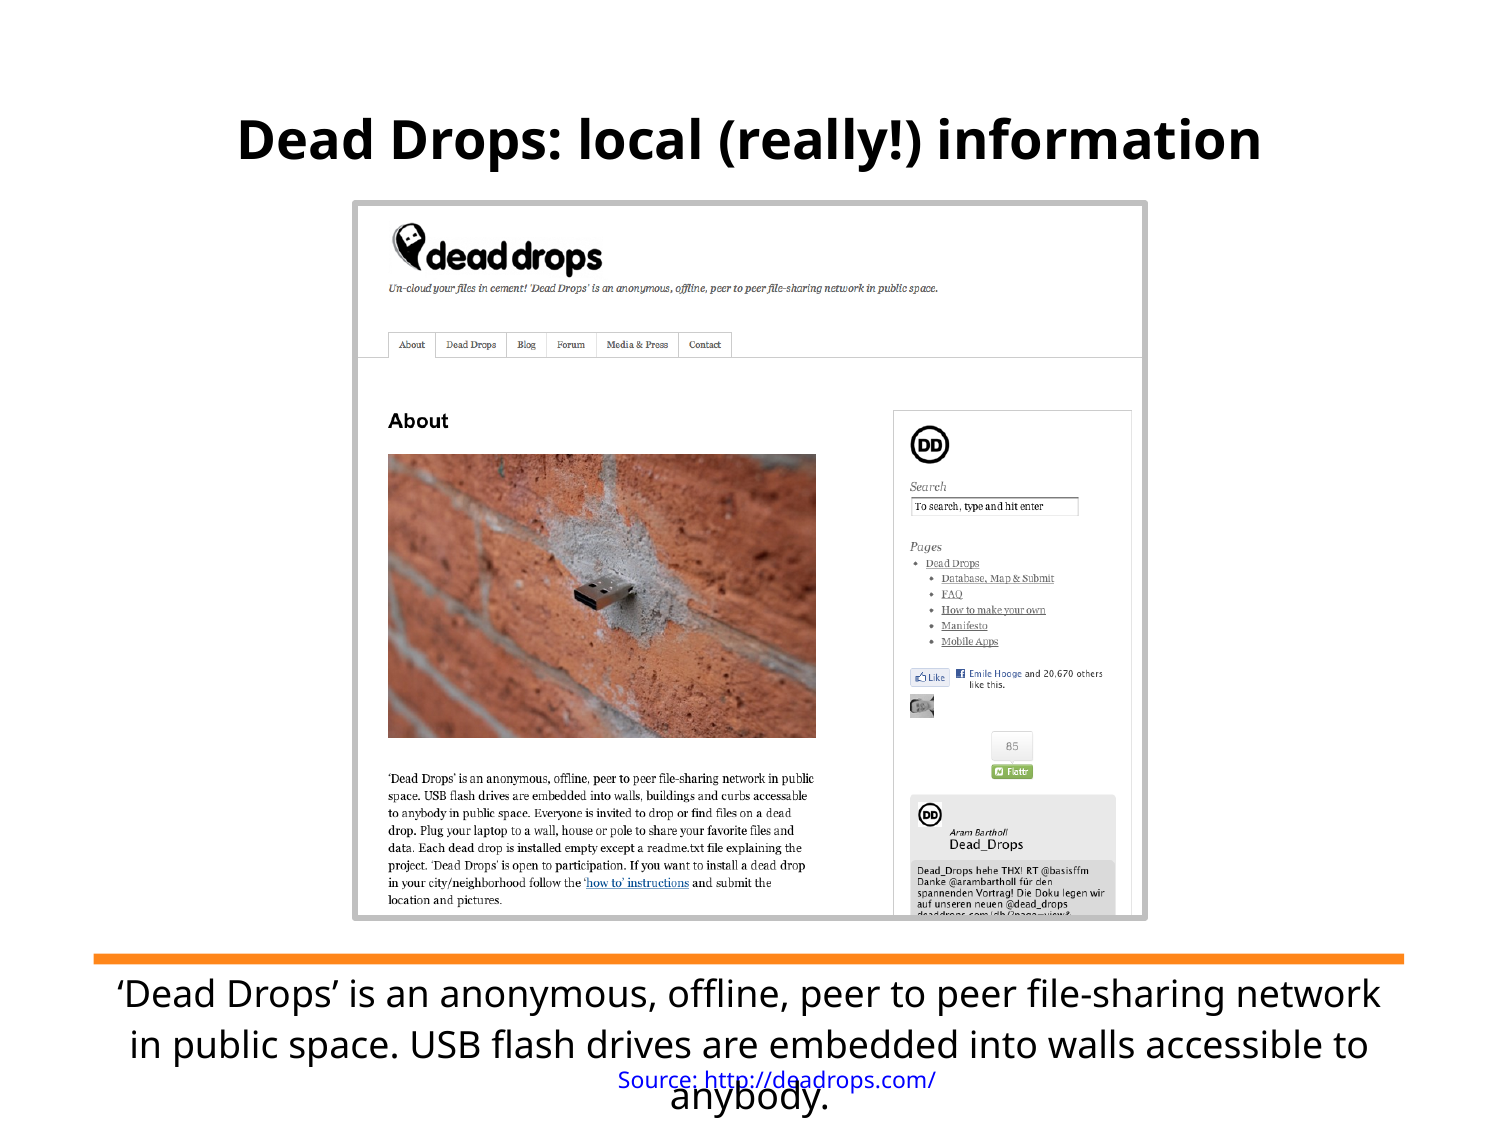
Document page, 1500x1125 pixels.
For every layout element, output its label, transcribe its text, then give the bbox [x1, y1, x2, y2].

picture [0, 0, 1500, 1125]
text_box Source: http://deadrops.com/ [603, 1064, 897, 1098]
text_box ‘Dead Drops’ is an anonymous, offline, peer to peer file-sharing network in public space. USB flash drives are embedded into walls accessible to anybody. [83, 960, 1418, 1064]
title Dead Drops: local (really!) information [75, 44, 1426, 233]
